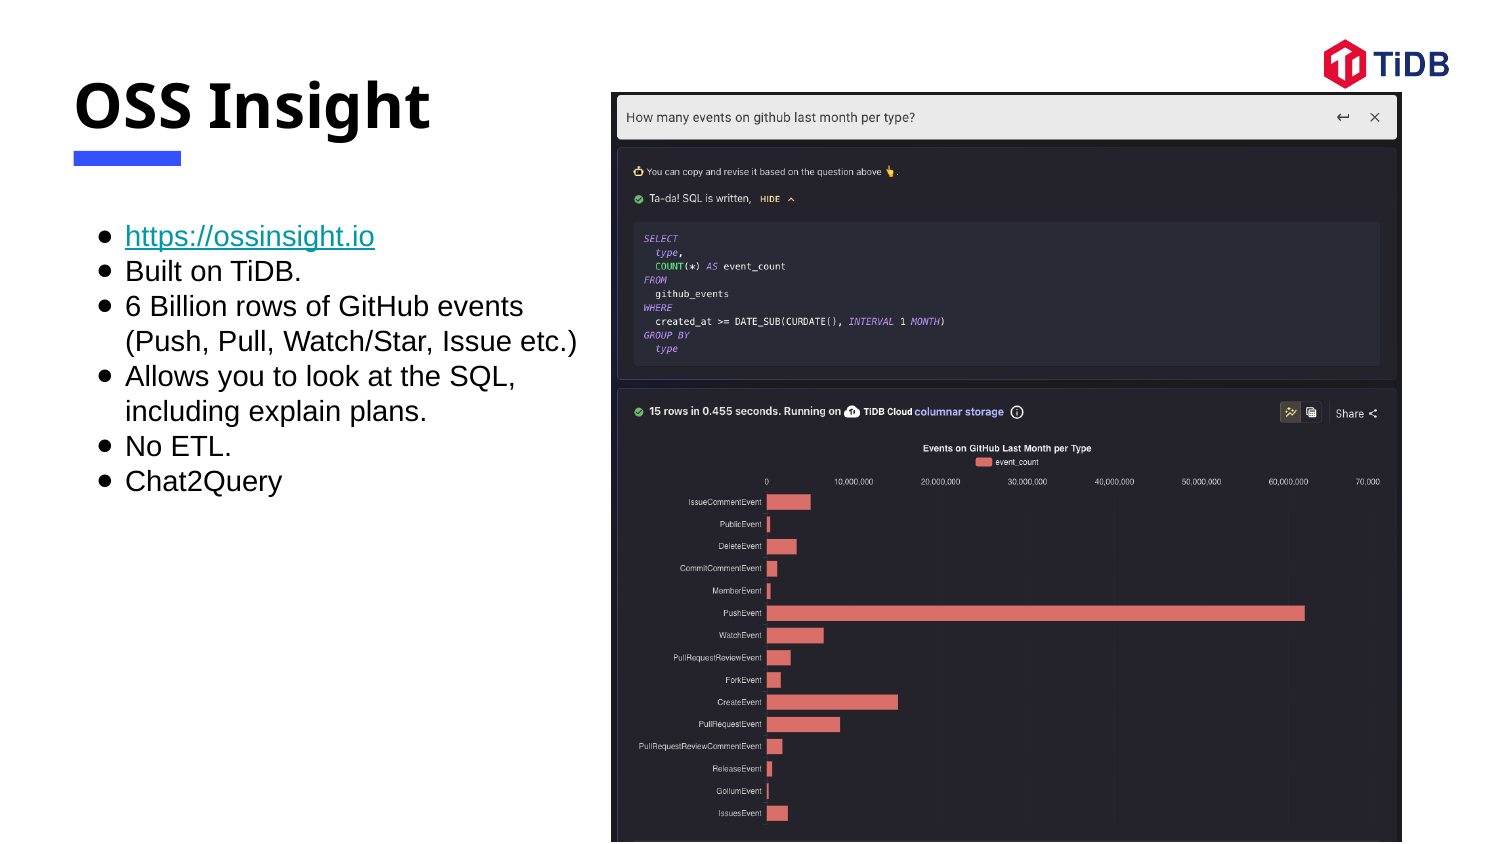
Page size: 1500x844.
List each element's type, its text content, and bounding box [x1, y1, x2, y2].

text_box https://ossinsight.io Built on TiDB. 6 Billion rows of GitHub events (Push, Pull, Watch/Star, Issue etc.) Allows you to look at the SQL, including explain plans. No ETL. Chat2Query [81, 202, 611, 513]
text_box [73, 150, 181, 166]
text_box OSS Insight [58, 50, 1152, 144]
picture [1324, 39, 1449, 89]
picture [611, 92, 1402, 842]
